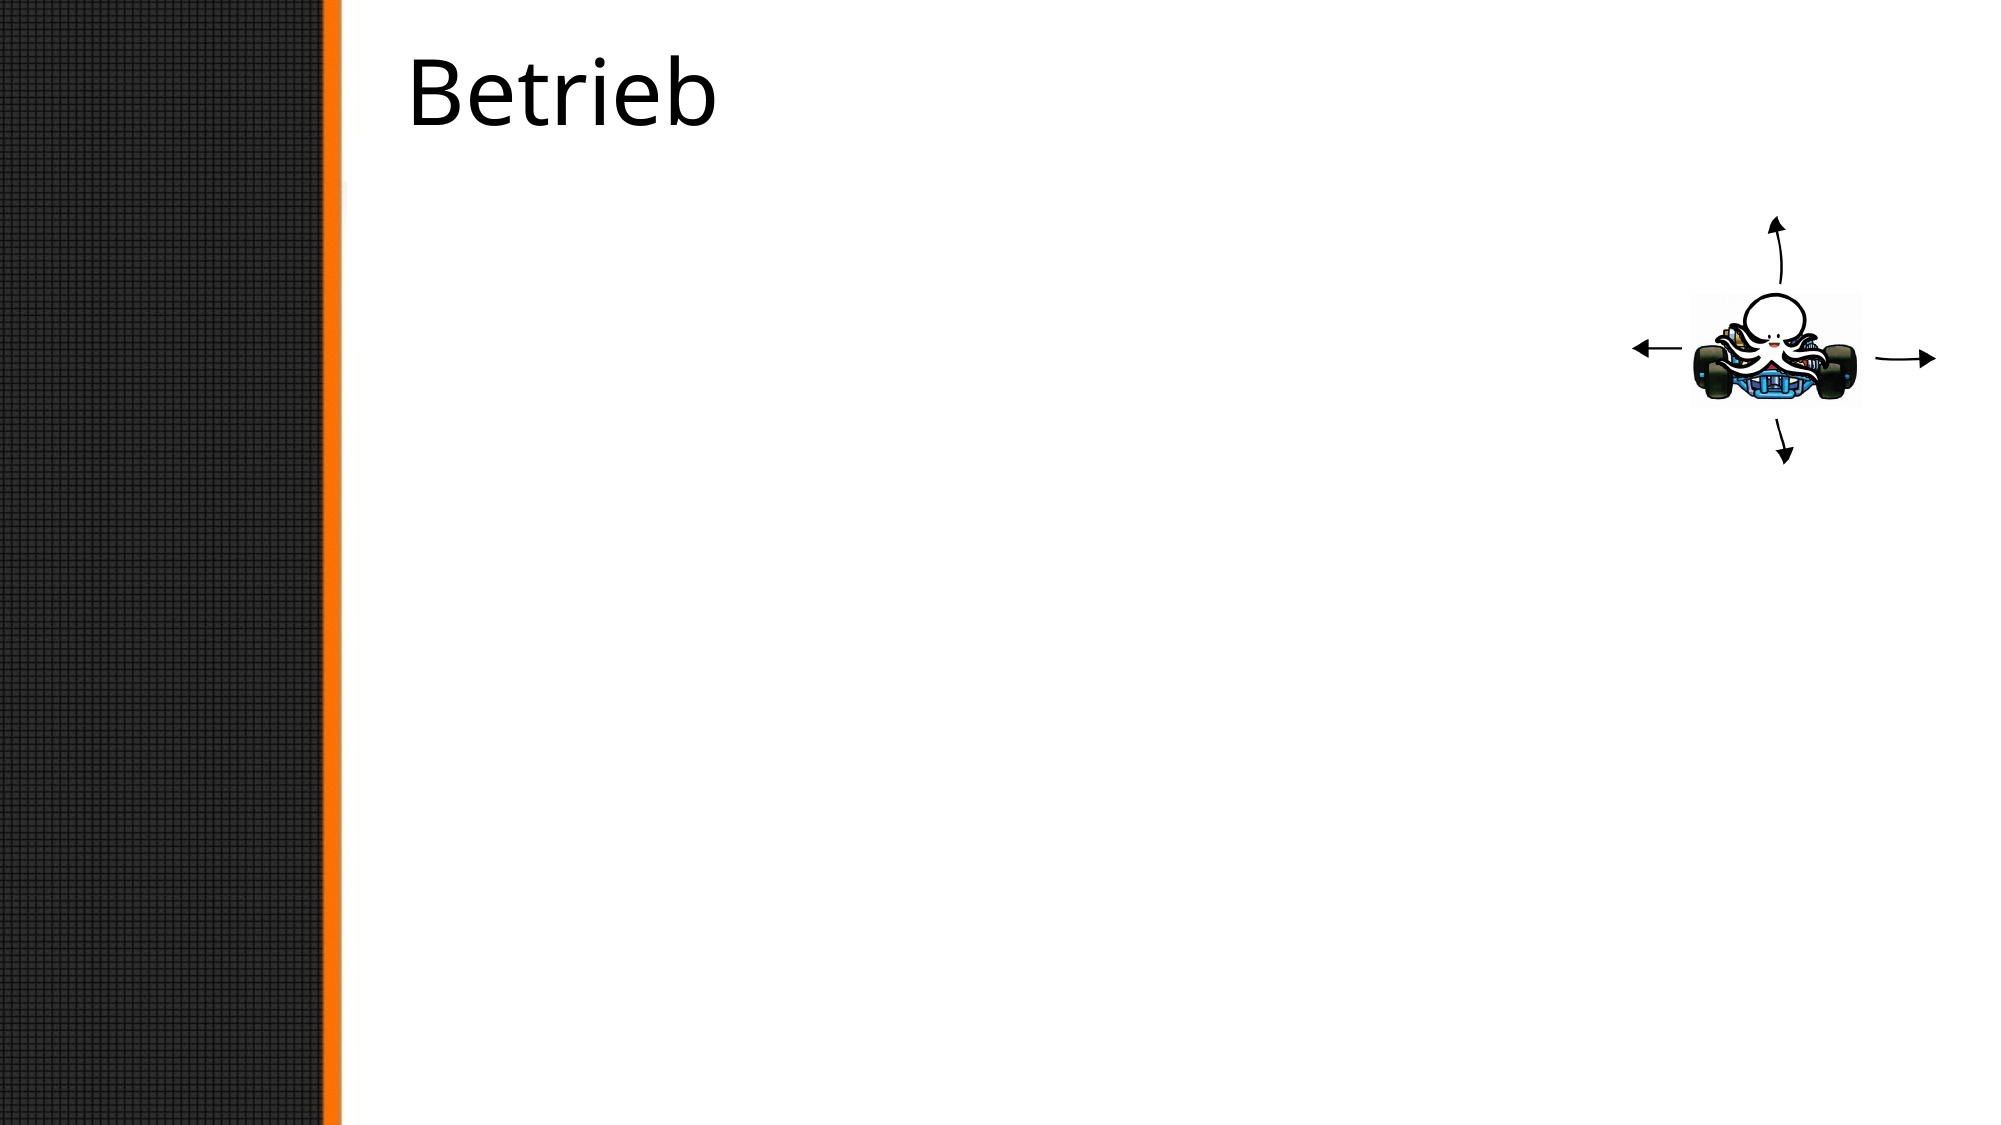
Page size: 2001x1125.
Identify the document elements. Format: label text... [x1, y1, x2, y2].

picture [376, 205, 1958, 1033]
title Betrieb [390, 0, 2000, 205]
